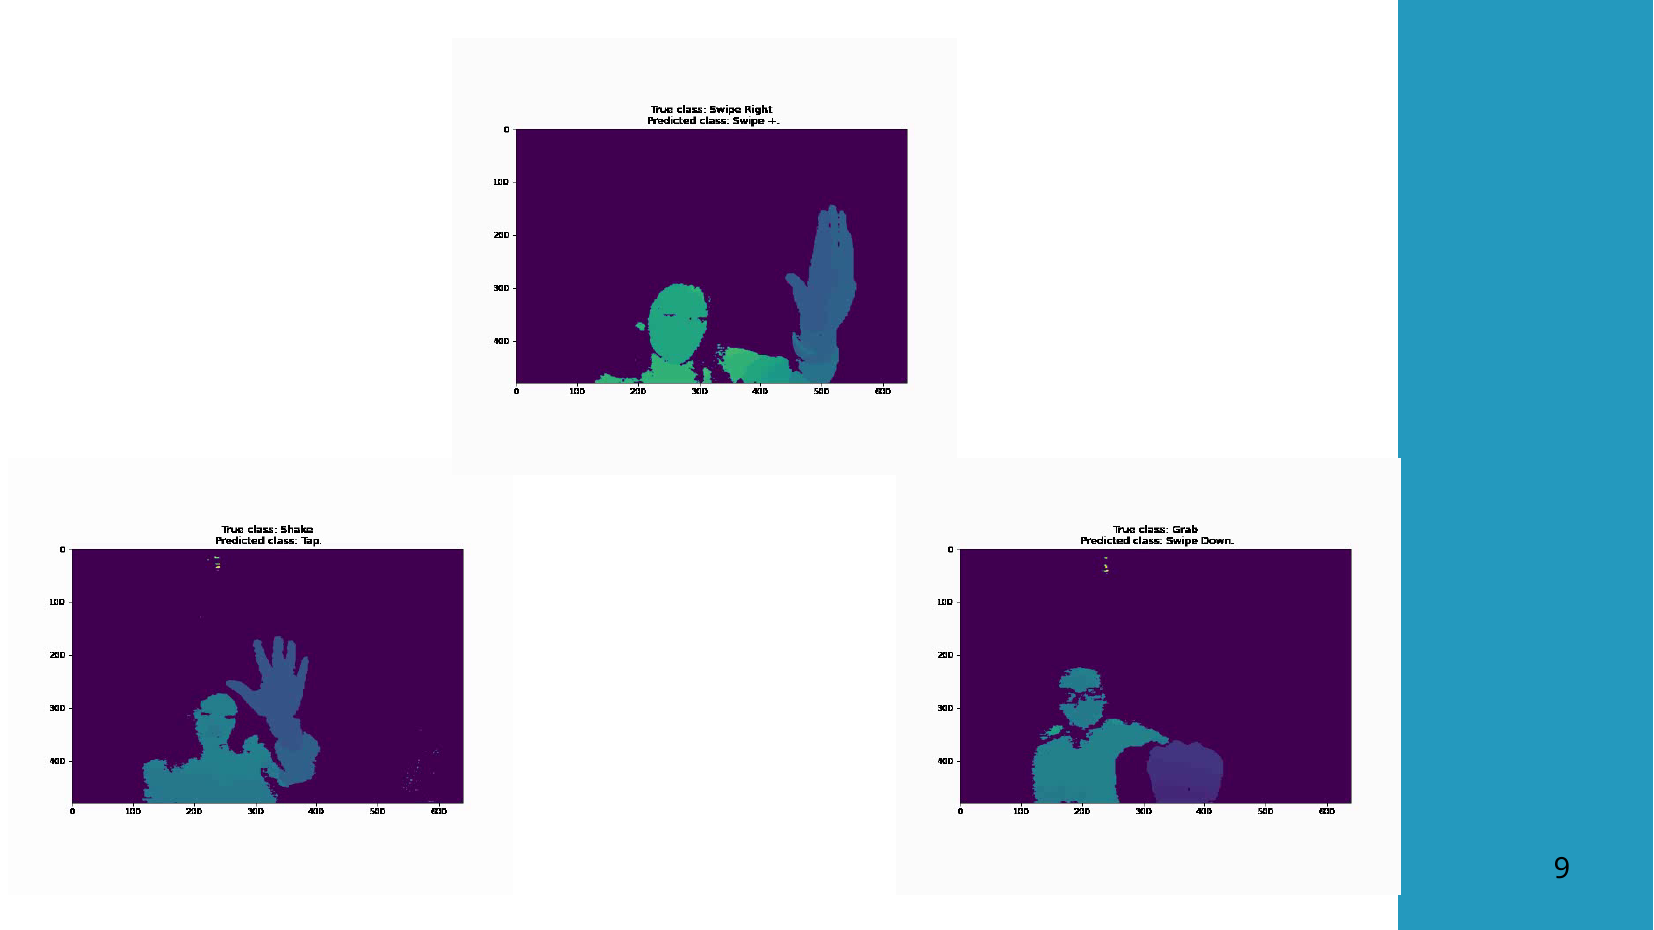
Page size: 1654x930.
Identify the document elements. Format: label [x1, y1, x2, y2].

text_box [263, 528, 273, 533]
text_box [284, 539, 294, 544]
text_box [216, 537, 238, 544]
text_box [733, 117, 739, 124]
text_box [452, 129, 958, 476]
text_box [1118, 527, 1135, 533]
text_box [745, 106, 751, 113]
text_box [301, 525, 313, 533]
text_box [755, 108, 761, 115]
text_box [762, 105, 768, 113]
text_box [716, 108, 725, 113]
text_box [50, 652, 59, 658]
text_box [740, 119, 748, 124]
text_box [1124, 537, 1130, 544]
text_box [1081, 537, 1103, 544]
text_box [1113, 526, 1120, 533]
text_box [716, 119, 726, 124]
text_box [1173, 526, 1180, 533]
text_box [692, 108, 702, 113]
text_box [896, 457, 1402, 896]
text_box [494, 285, 503, 291]
text_box [938, 599, 946, 605]
text_box [494, 179, 502, 185]
text_box [50, 705, 59, 711]
text_box [1192, 525, 1198, 533]
text_box [729, 108, 741, 115]
text_box [673, 117, 683, 124]
text_box [494, 232, 503, 238]
text_box [258, 537, 264, 544]
text_box [7, 549, 513, 896]
text_box [1149, 539, 1159, 544]
text_box [288, 525, 293, 533]
text_box [1202, 537, 1224, 544]
text_box [710, 106, 716, 113]
text_box [651, 106, 658, 113]
text_box [690, 117, 696, 124]
text_box [938, 652, 947, 658]
text_box [50, 599, 58, 605]
text_box [227, 527, 243, 533]
text_box [751, 119, 757, 126]
text_box [768, 118, 776, 124]
text_box [301, 537, 308, 544]
text_box [1167, 537, 1173, 544]
text_box [938, 705, 947, 711]
text_box [281, 526, 287, 533]
text_box [222, 526, 228, 533]
text_box [656, 107, 672, 113]
text_box [1185, 539, 1191, 546]
text_box [648, 117, 670, 124]
text_box [1154, 528, 1165, 533]
